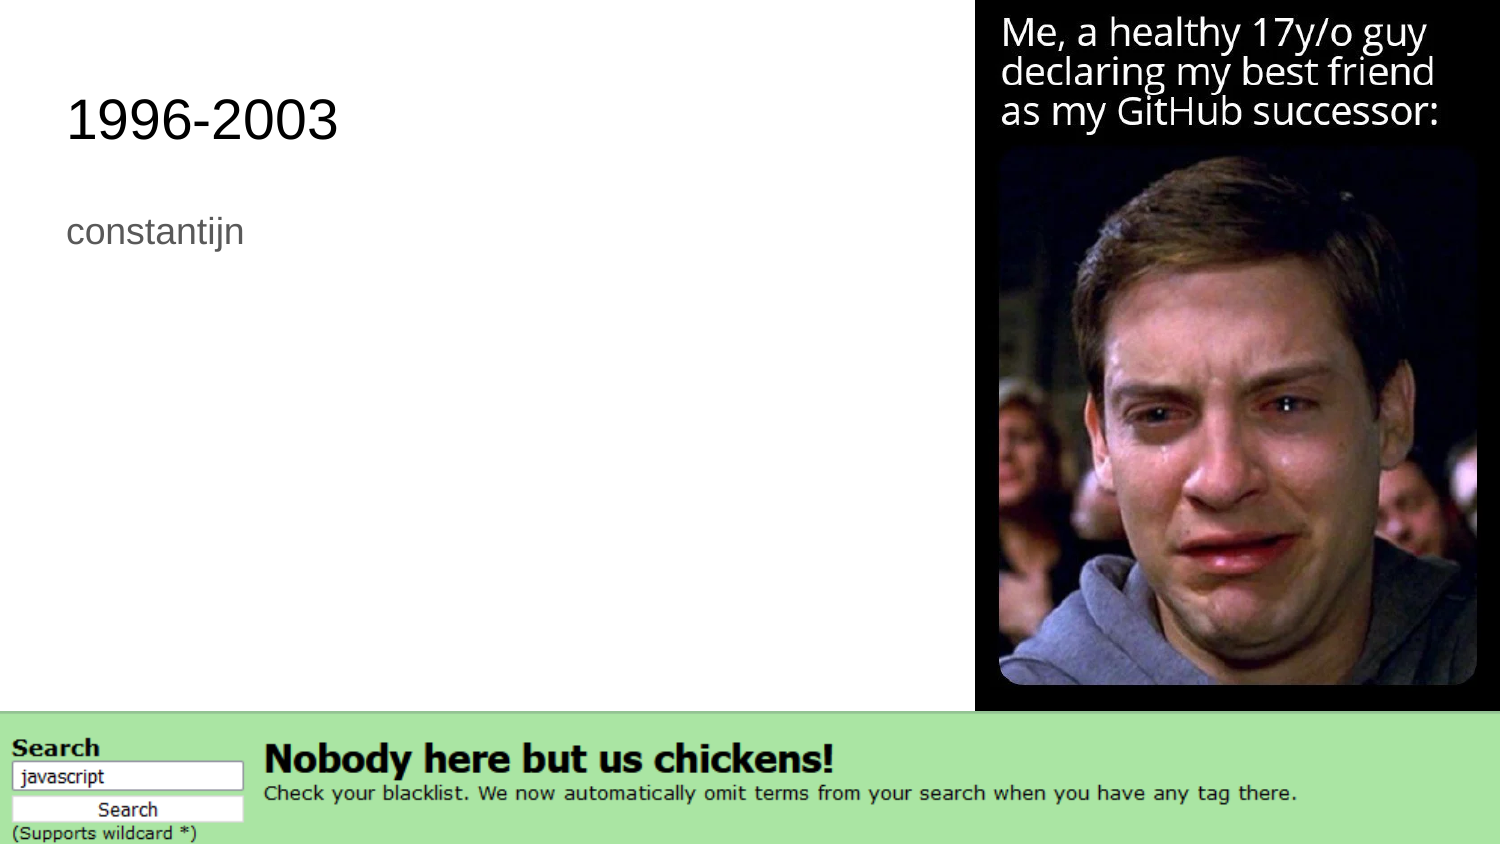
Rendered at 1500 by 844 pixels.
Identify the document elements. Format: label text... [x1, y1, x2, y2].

picture [0, 0, 1500, 844]
list constantijn [51, 189, 975, 711]
title 1996-2003 [51, 72, 975, 167]
